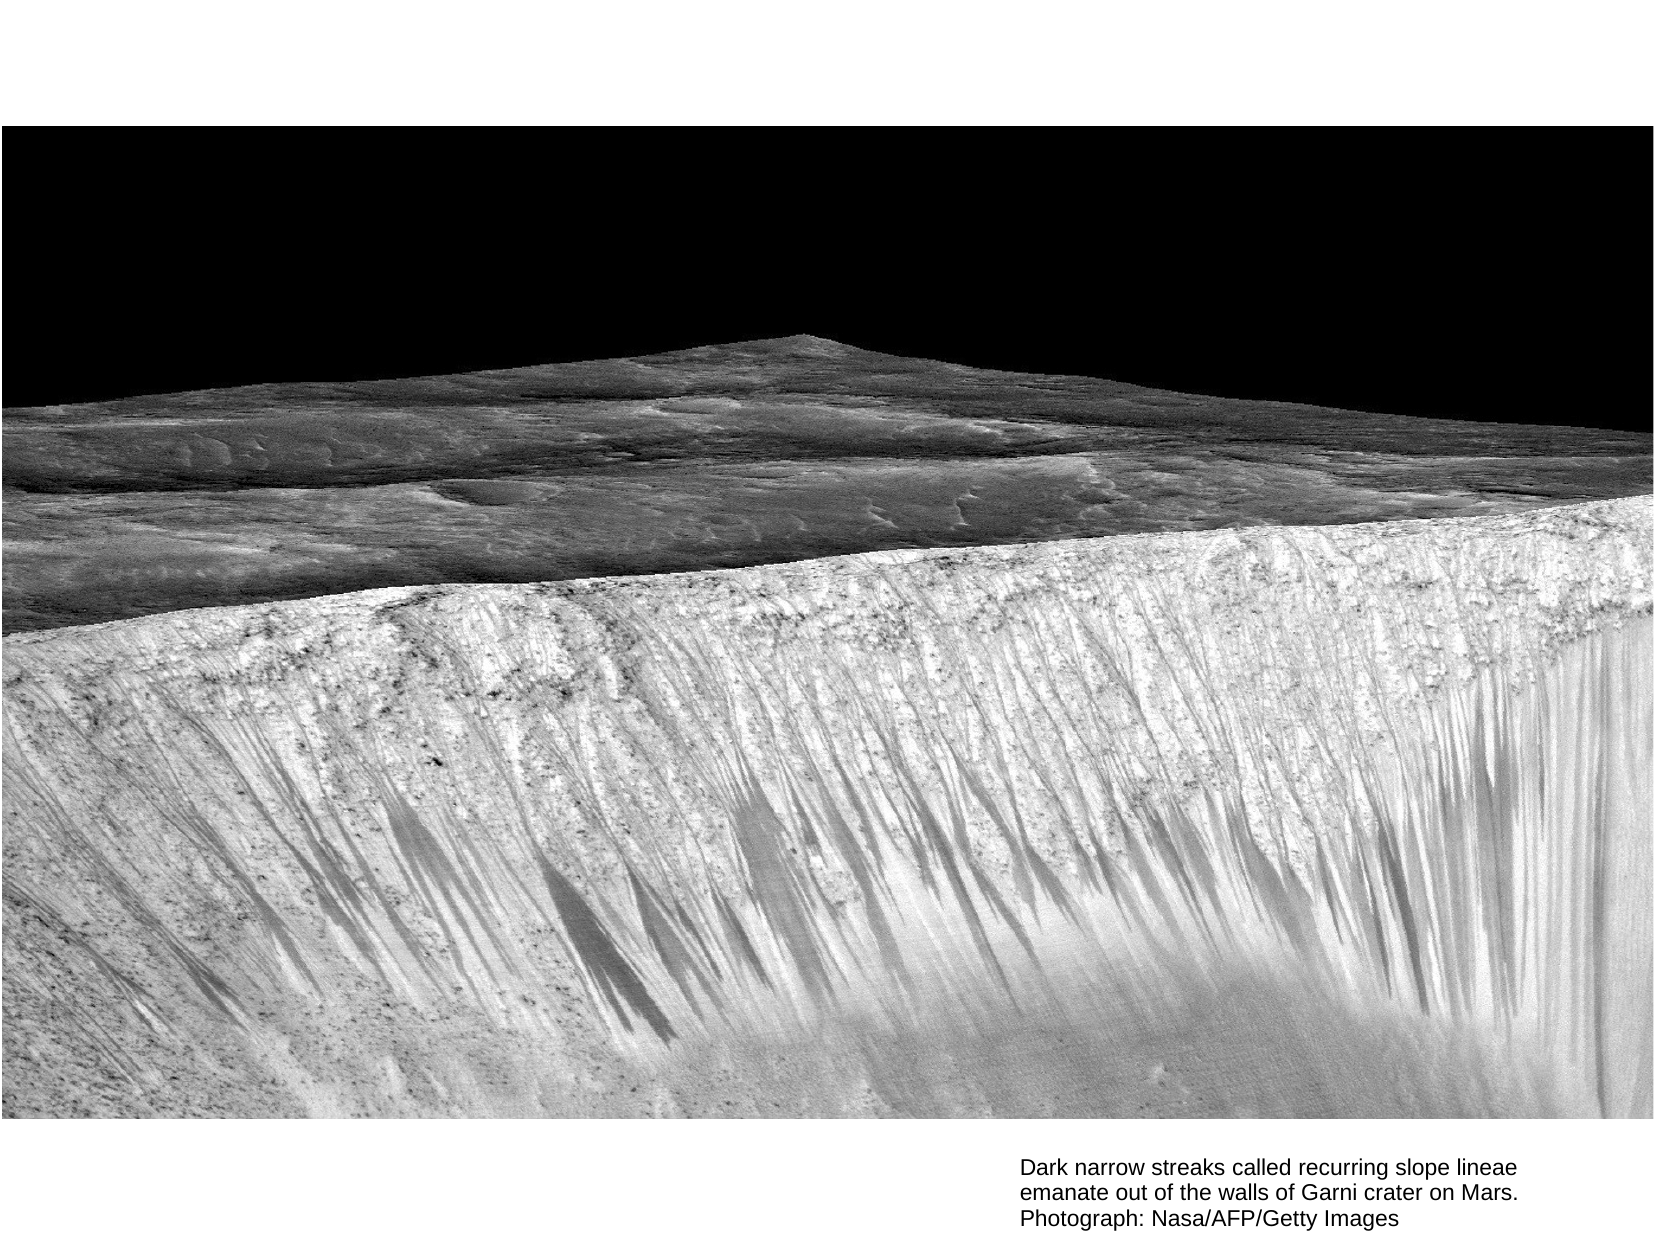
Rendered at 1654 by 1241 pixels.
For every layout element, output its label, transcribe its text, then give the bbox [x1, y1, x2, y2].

text_box Dark narrow streaks called recurring slope lineae emanate out of the walls of Garni crater on Mars. Photograph: Nasa/AFP/Getty Images [1005, 1147, 1551, 1241]
picture [2, 126, 1654, 1119]
